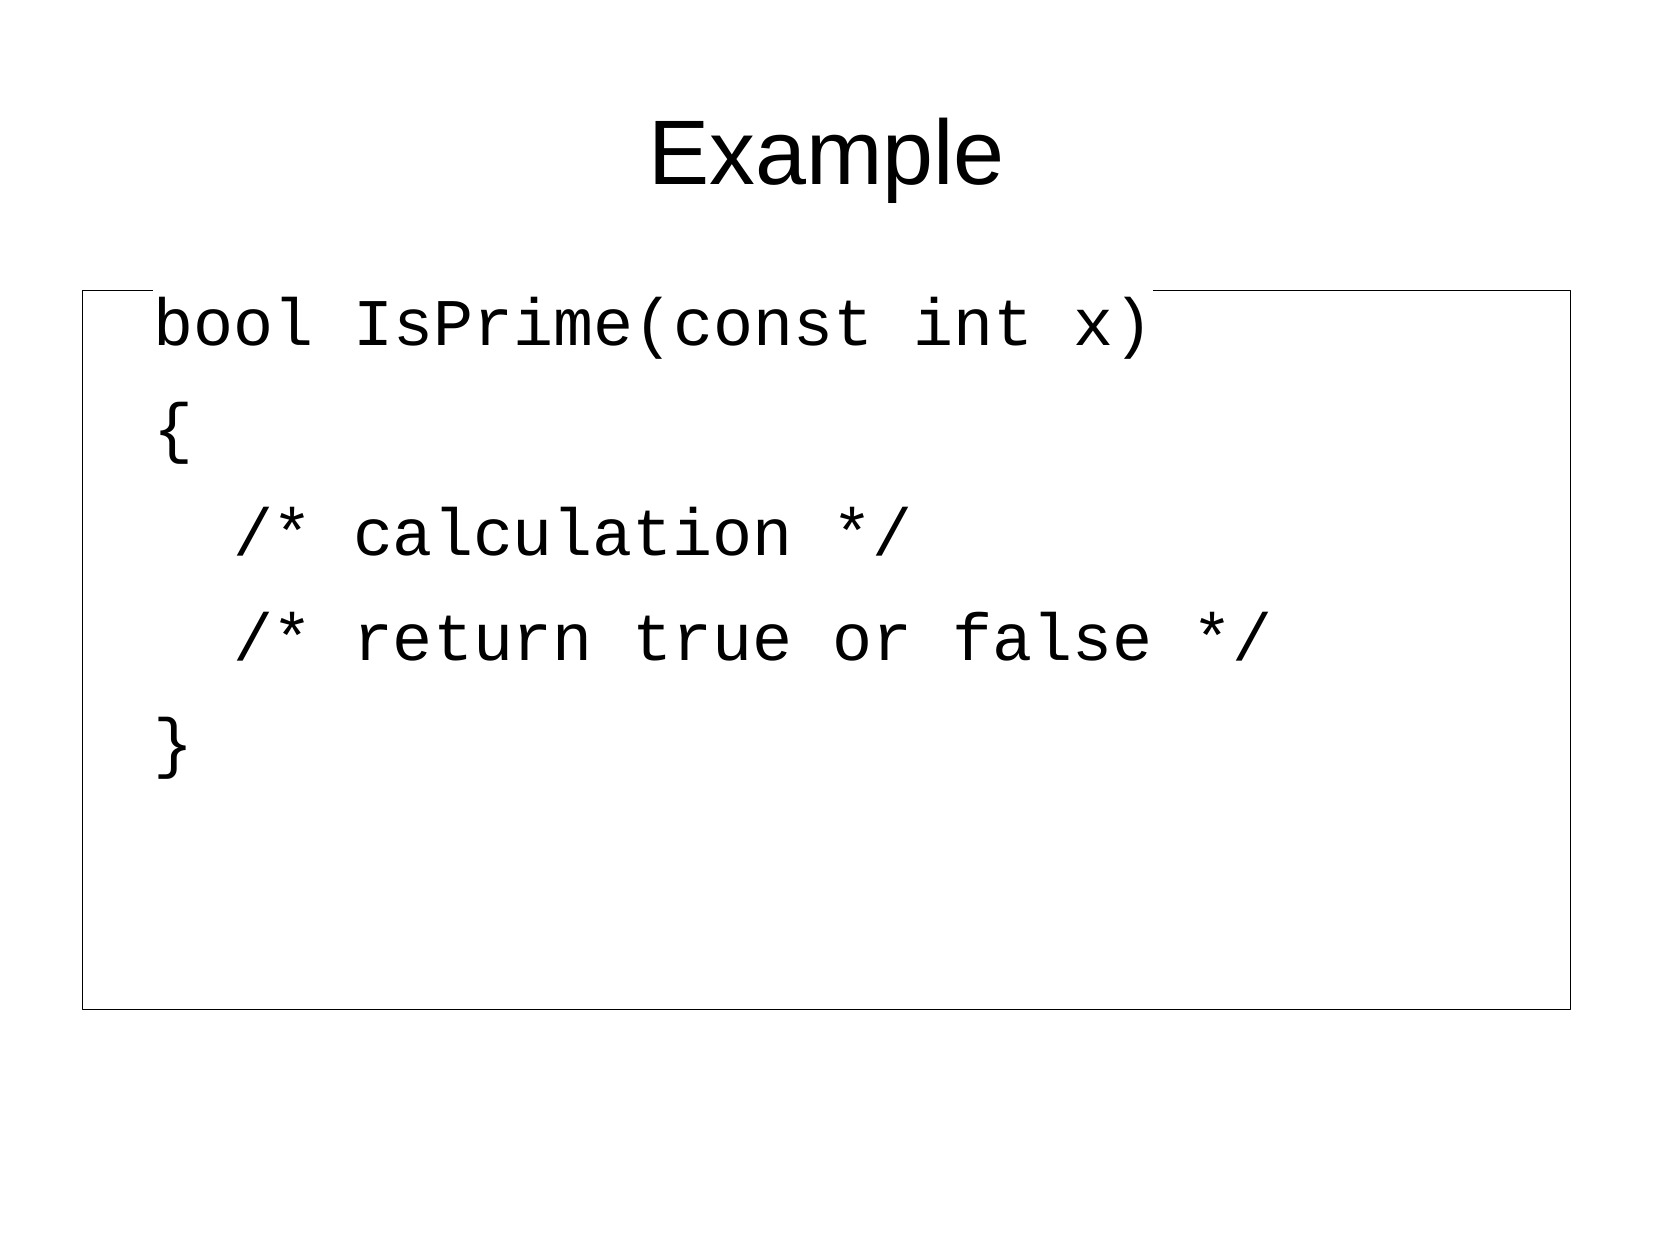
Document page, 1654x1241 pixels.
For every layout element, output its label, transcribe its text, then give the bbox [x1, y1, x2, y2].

list bool IsPrime(const int x) { /* calculation */ /* return true or false */ } [82, 290, 1571, 1010]
title Example [82, 49, 1571, 257]
